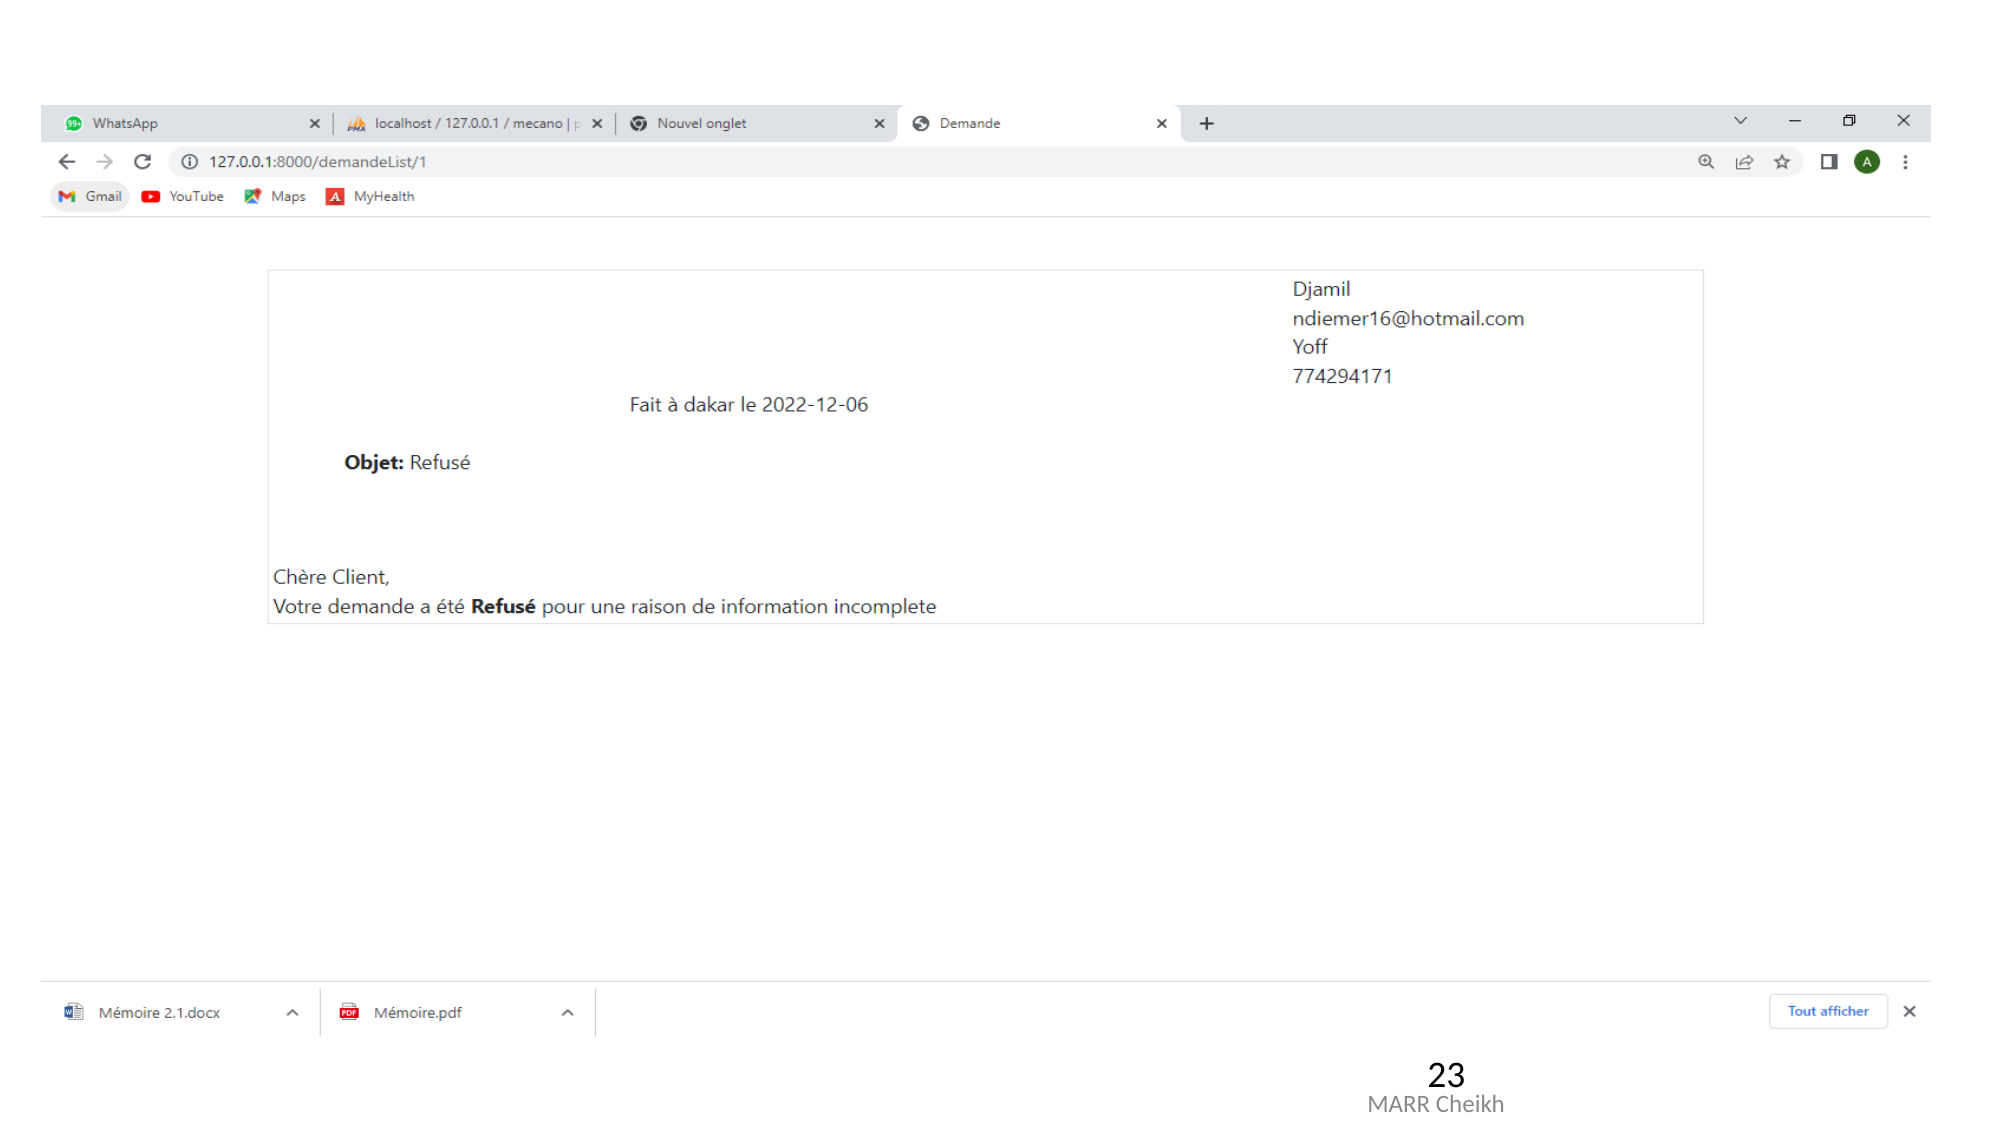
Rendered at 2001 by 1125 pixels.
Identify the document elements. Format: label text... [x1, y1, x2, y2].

text_box MARR Cheikh [1098, 1072, 1774, 1125]
text_box [1412, 1043, 1863, 1103]
picture [41, 105, 1931, 1043]
